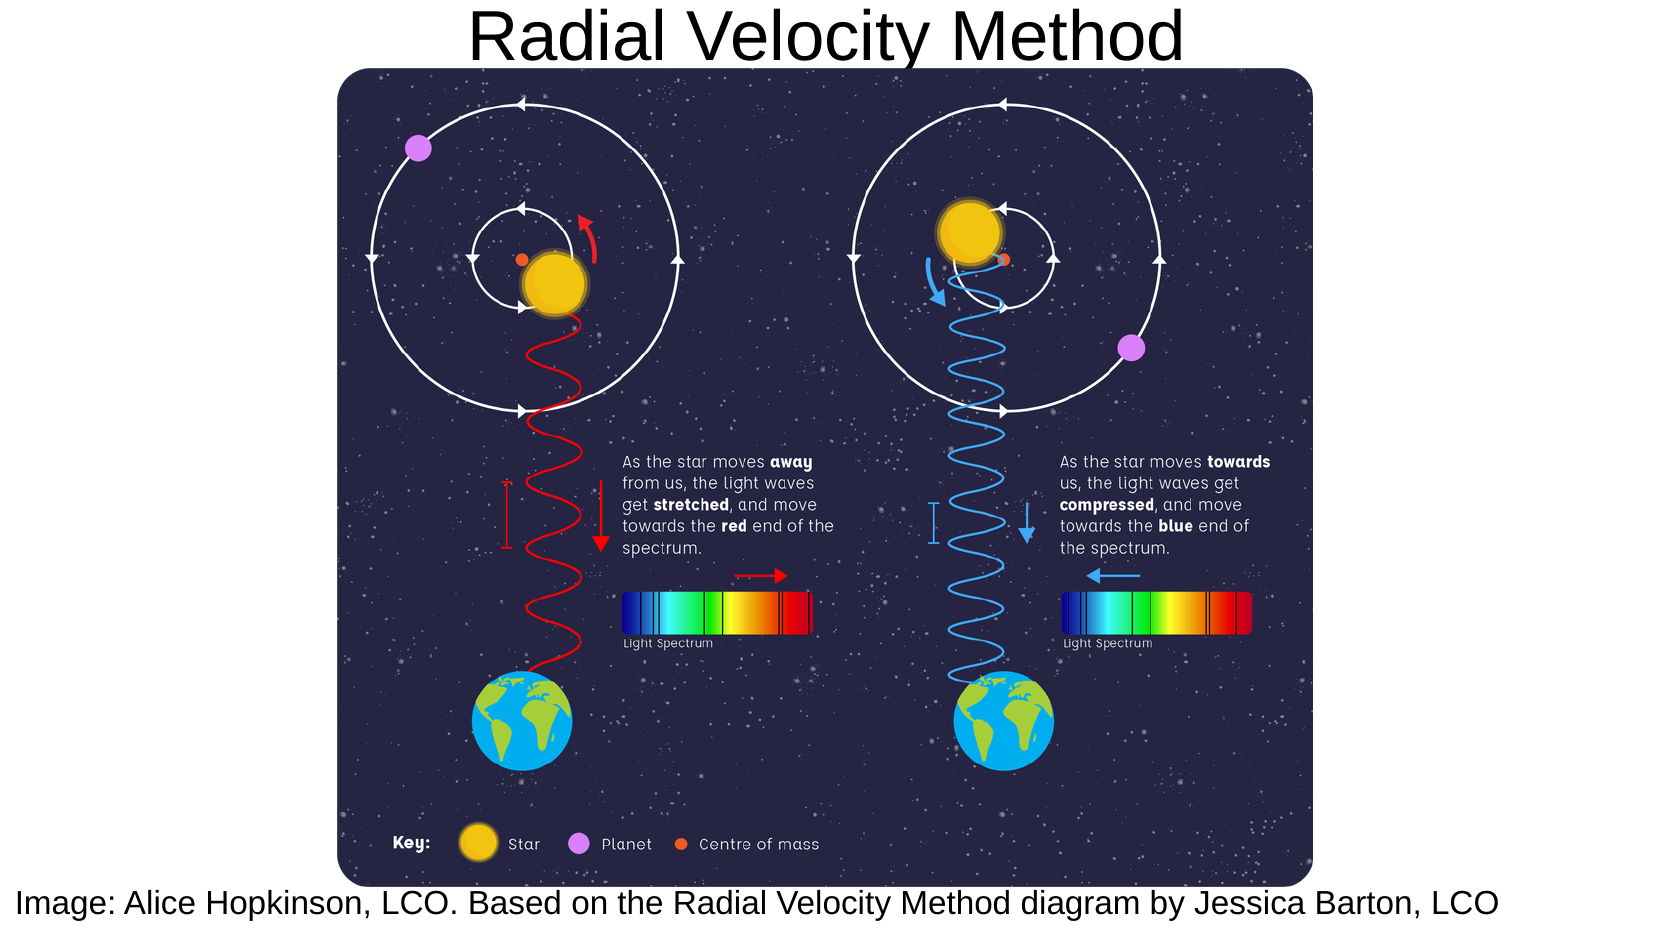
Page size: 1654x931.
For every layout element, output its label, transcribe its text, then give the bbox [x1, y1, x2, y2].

picture [337, 67, 1313, 887]
text_box Image: Alice Hopkinson, LCO. Based on the Radial Velocity Method diagram by Jessica Barton, LCO [0, 876, 1654, 929]
title Radial Velocity Method [0, 0, 1654, 76]
